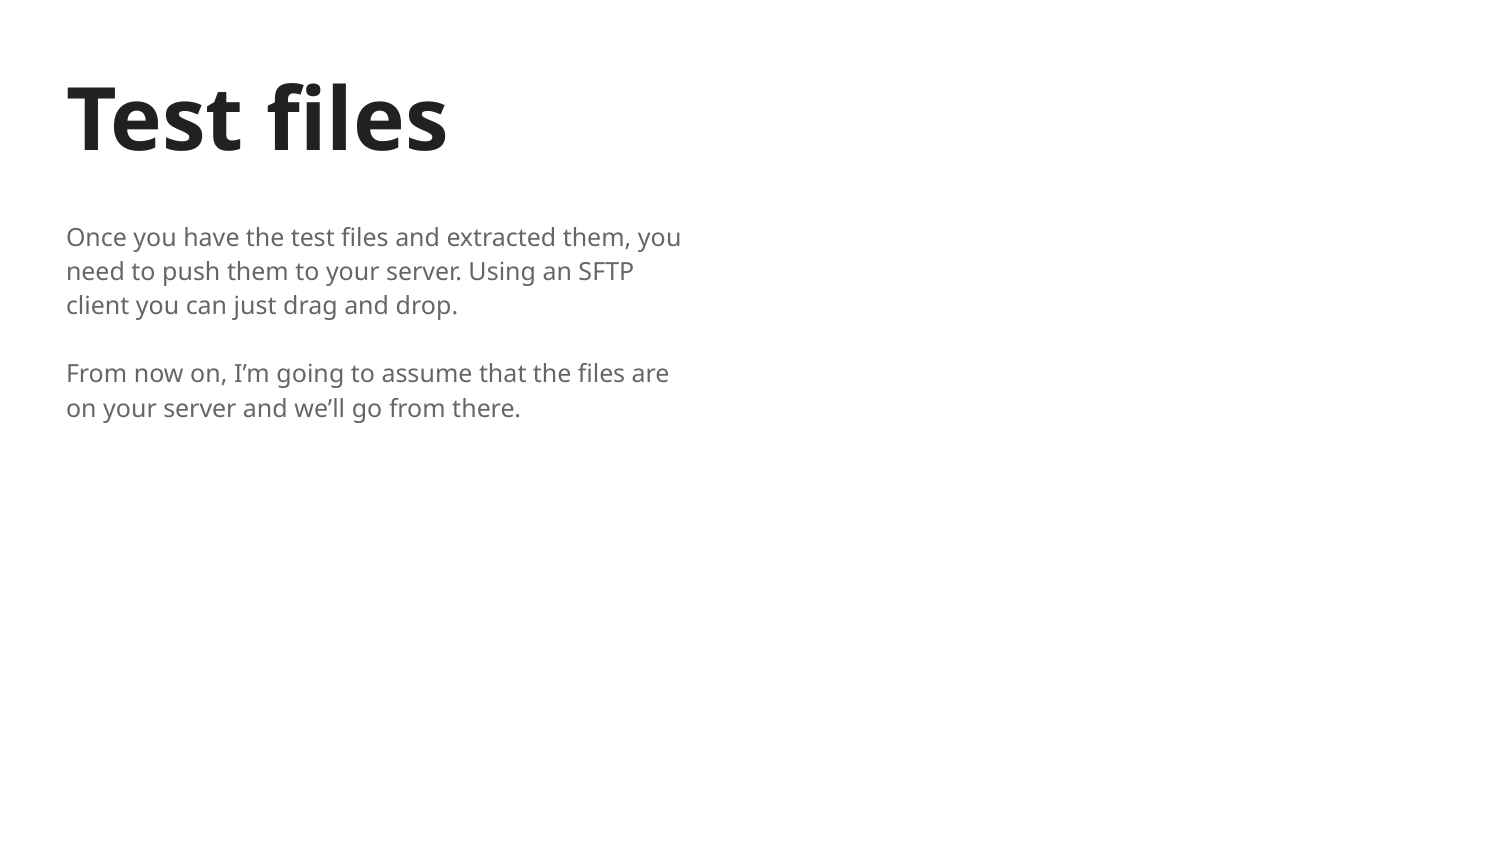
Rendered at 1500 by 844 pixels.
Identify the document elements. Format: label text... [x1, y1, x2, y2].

title Test files [51, 48, 1449, 180]
list Once you have the test files and extracted them, you need to push them to your server. Using an SFTP client you can just drag and drop. From now on, I’m going to assume that the files are on your server and we’ll go from there. [51, 201, 708, 750]
